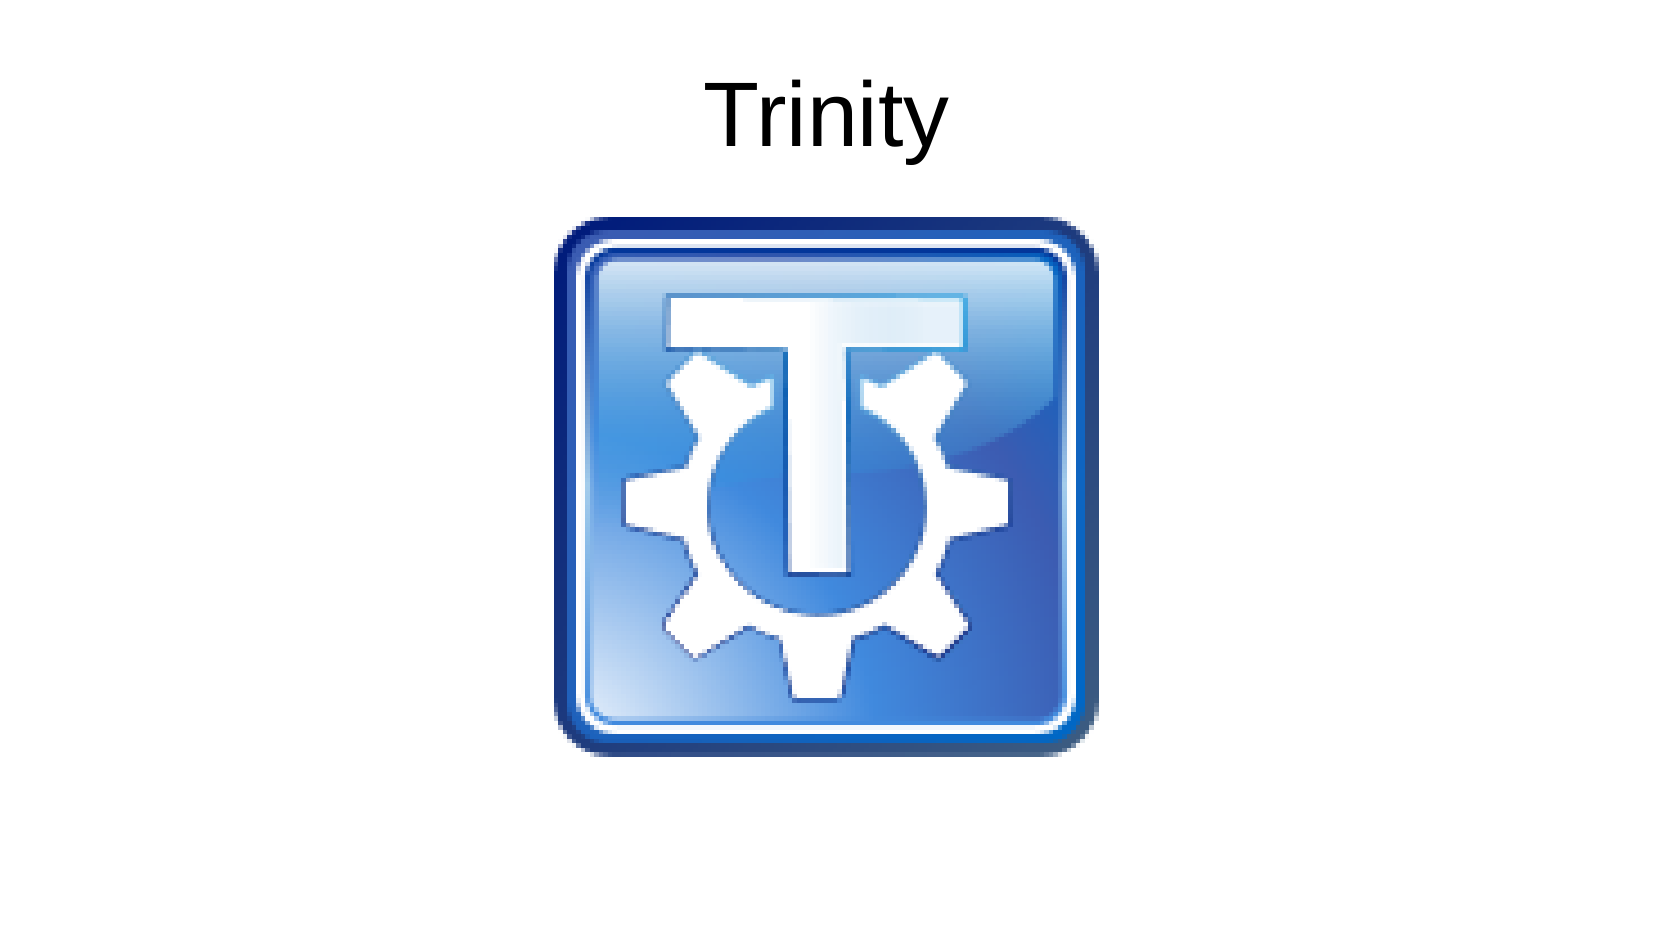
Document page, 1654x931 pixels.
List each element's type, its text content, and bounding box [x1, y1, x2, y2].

picture [554, 217, 1099, 758]
title Trinity [82, 37, 1571, 193]
